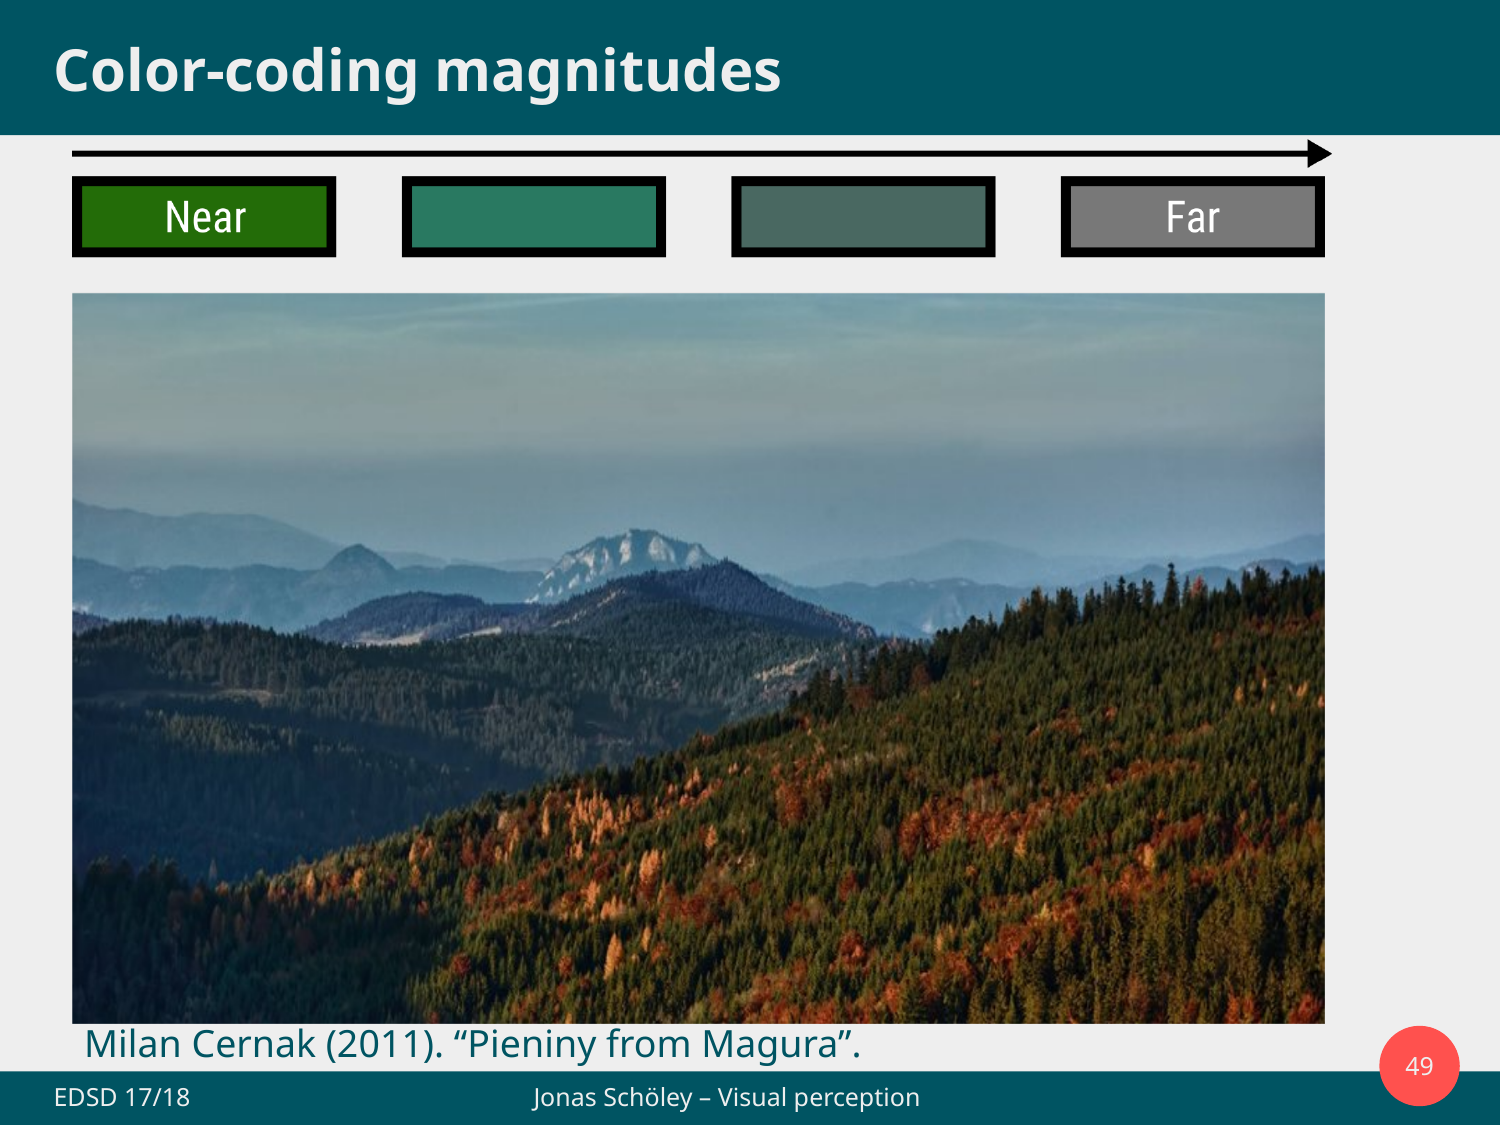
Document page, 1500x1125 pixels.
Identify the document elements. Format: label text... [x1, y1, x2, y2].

title Color-coding magnitudes [53, 0, 1447, 141]
picture [72, 139, 1332, 1024]
text_box Milan Cernak (2011). “Pieniny from Magura”. [69, 1010, 937, 1075]
